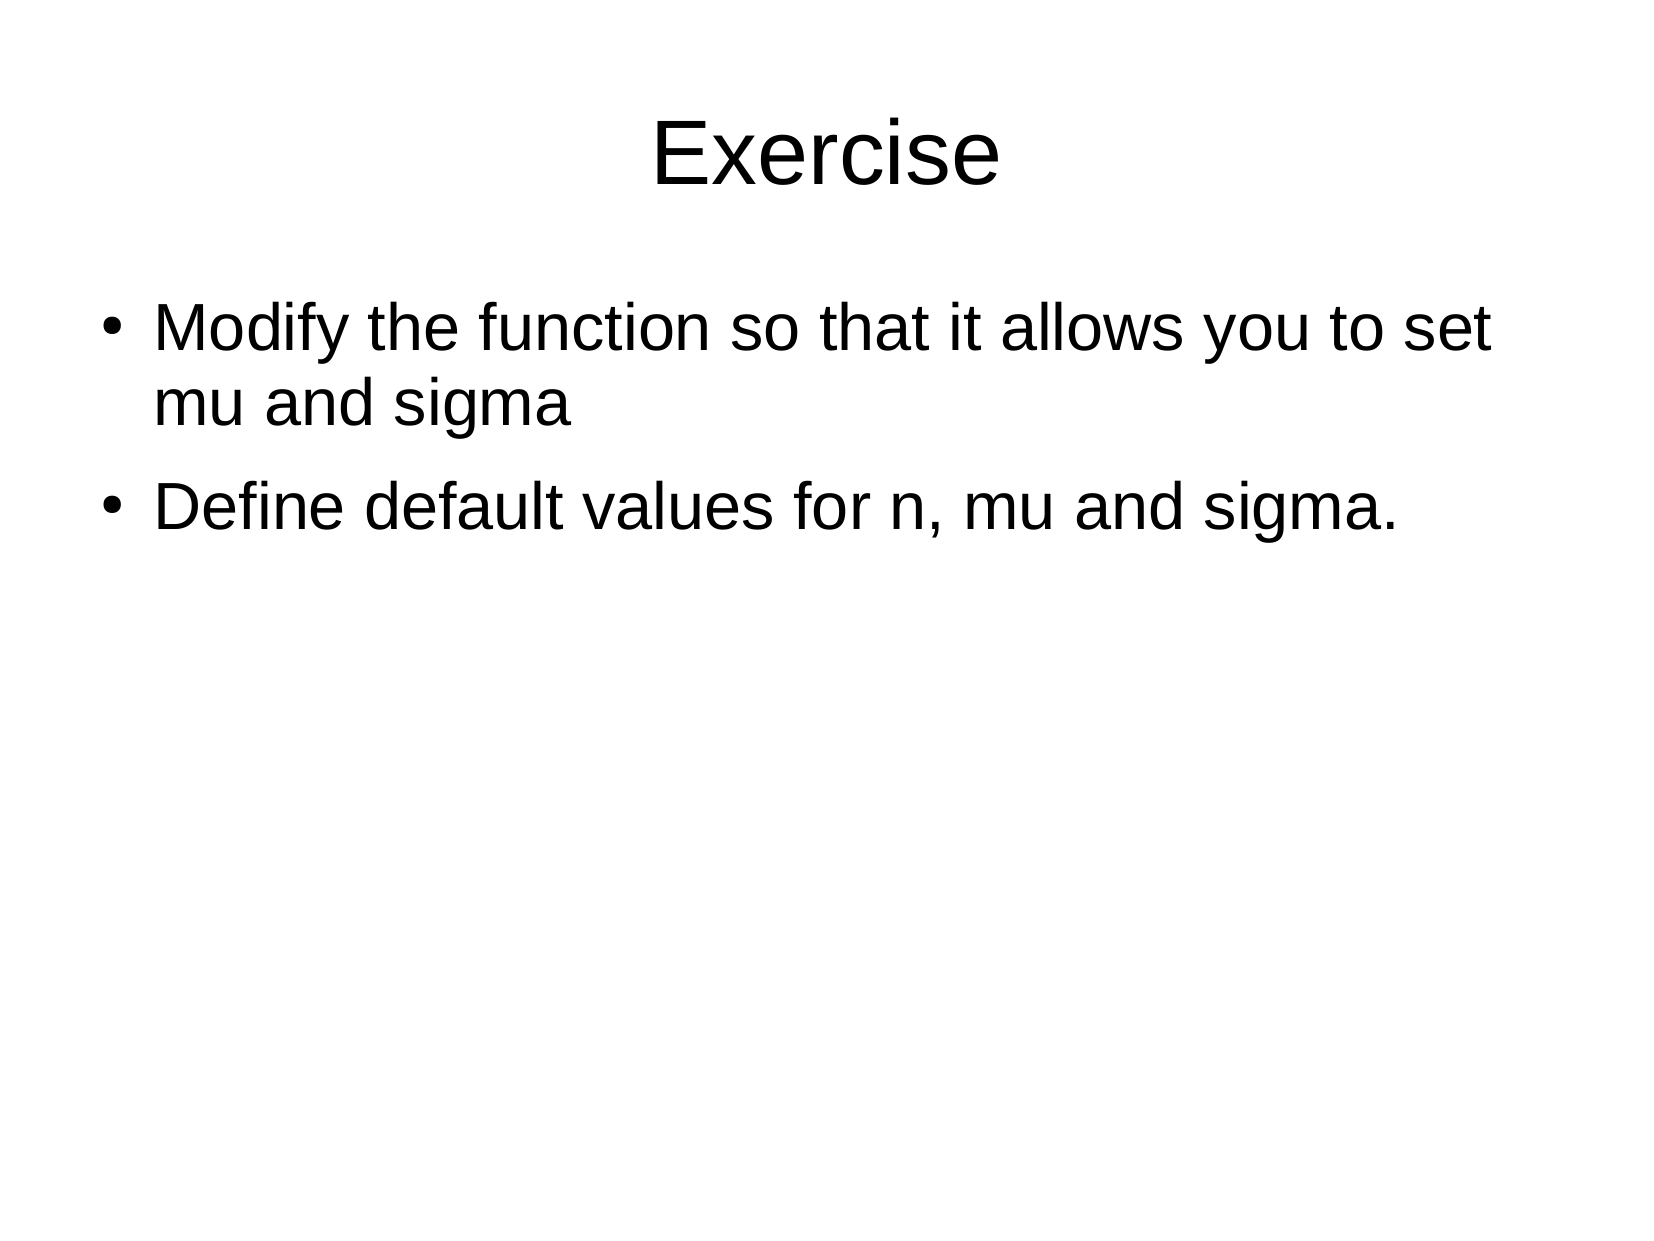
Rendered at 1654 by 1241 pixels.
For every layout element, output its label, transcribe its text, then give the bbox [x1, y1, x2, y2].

list Modify the function so that it allows you to set mu and sigma Define default values for n, mu and sigma. [82, 290, 1571, 1010]
title Exercise [82, 49, 1571, 257]
